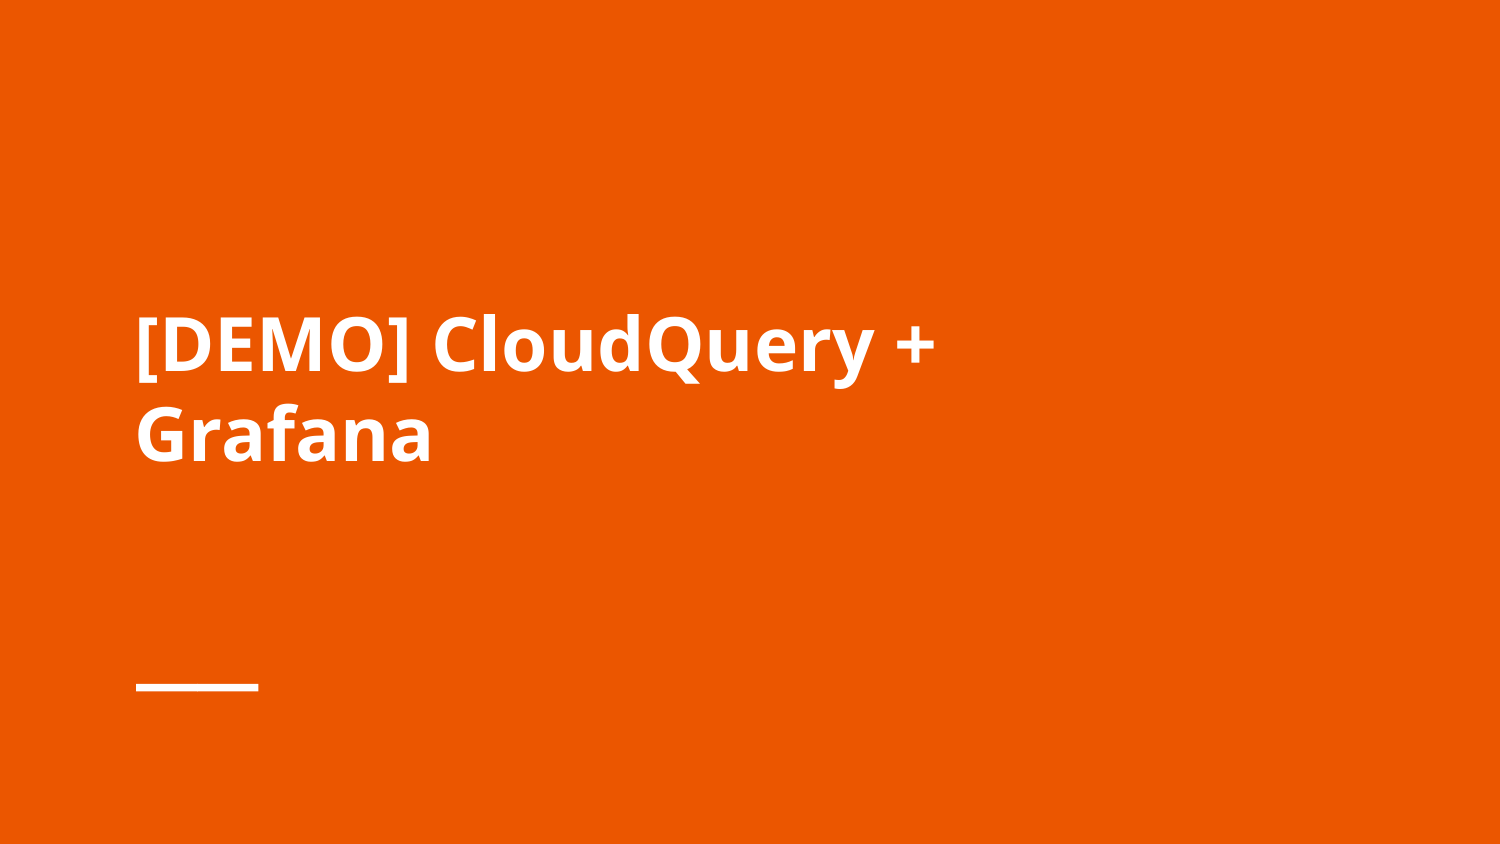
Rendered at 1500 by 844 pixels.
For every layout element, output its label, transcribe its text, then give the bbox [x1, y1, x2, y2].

title [DEMO] CloudQuery + Grafana [119, 141, 1272, 632]
